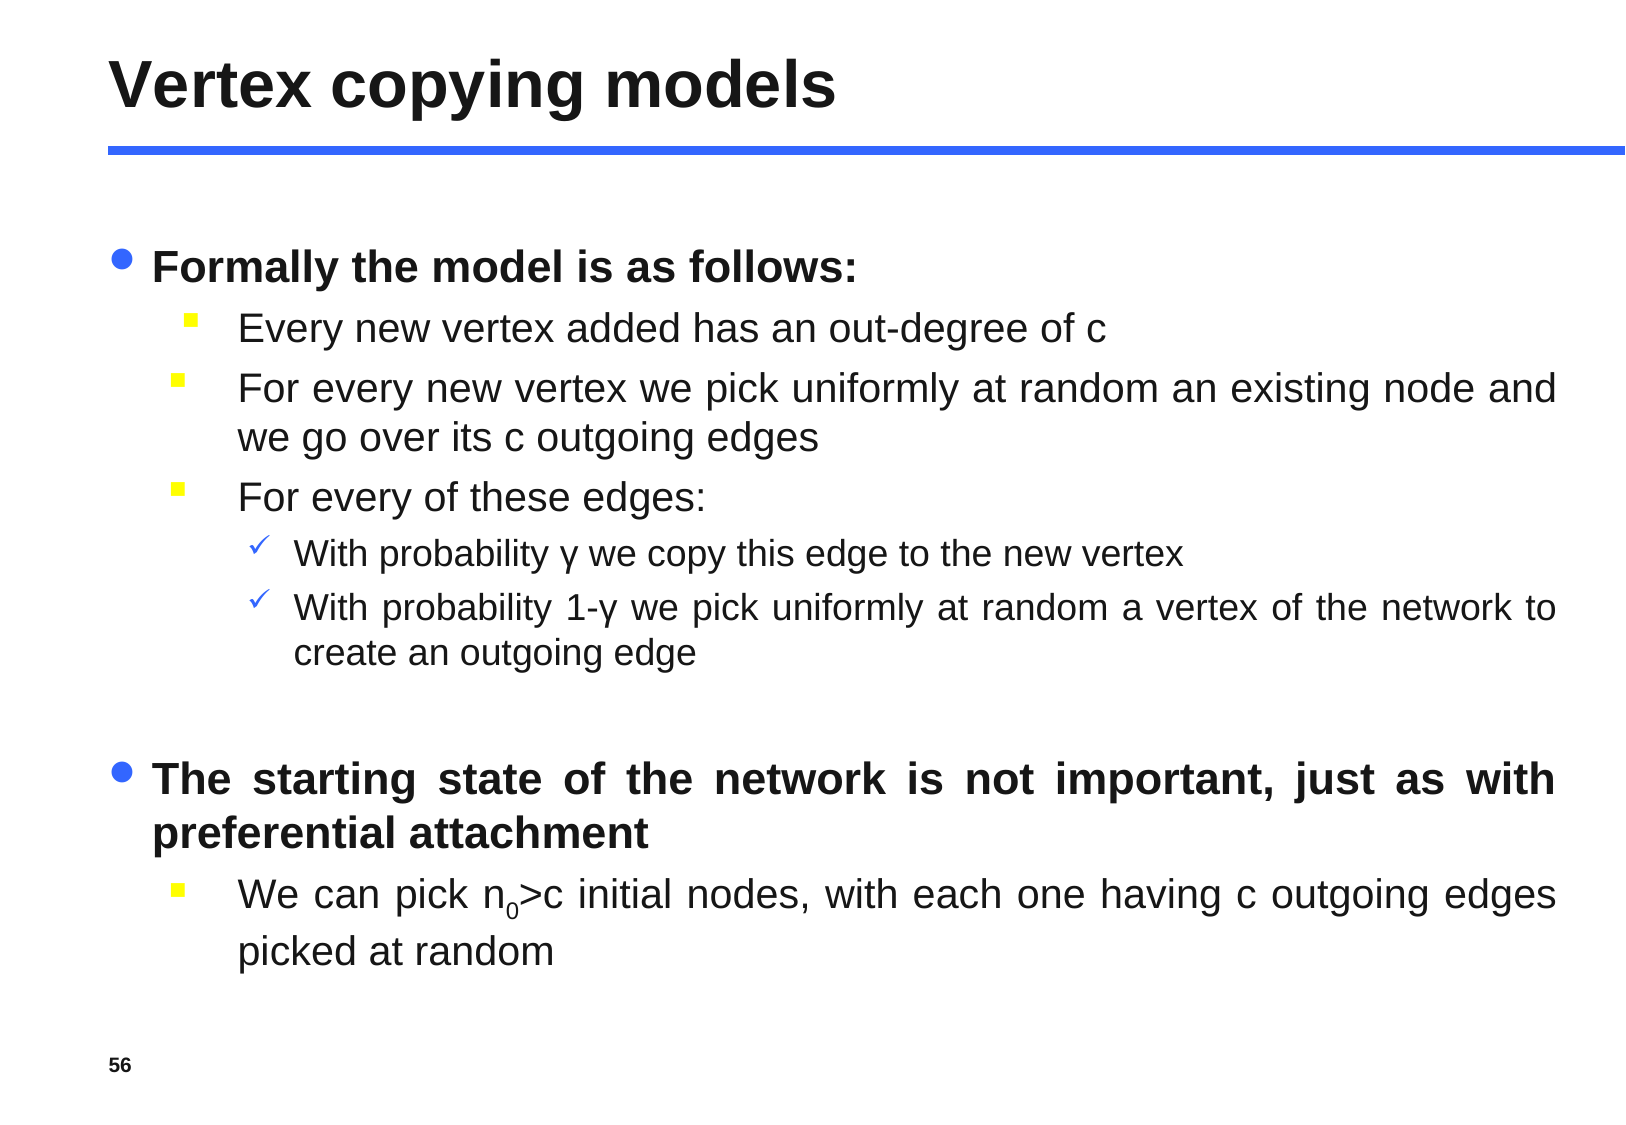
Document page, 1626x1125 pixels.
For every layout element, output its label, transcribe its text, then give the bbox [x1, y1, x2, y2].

text_box <number> [108, 1051, 188, 1077]
title Vertex copying models [108, 30, 1558, 131]
list Formally the model is as follows: Every new vertex added has an out-degree of c For every new vertex we pick uniformly at random an existing node and we go over its c outgoing edges For every of these edges: With probability γ we copy this edge to the new vertex With probability 1-γ we pick uniformly at random a vertex of the network to create an outgoing edge The starting state of the network is not important, just as with preferential attachment We can pick n0>c initial nodes, with each one having c outgoing edges picked at random [108, 237, 1558, 975]
